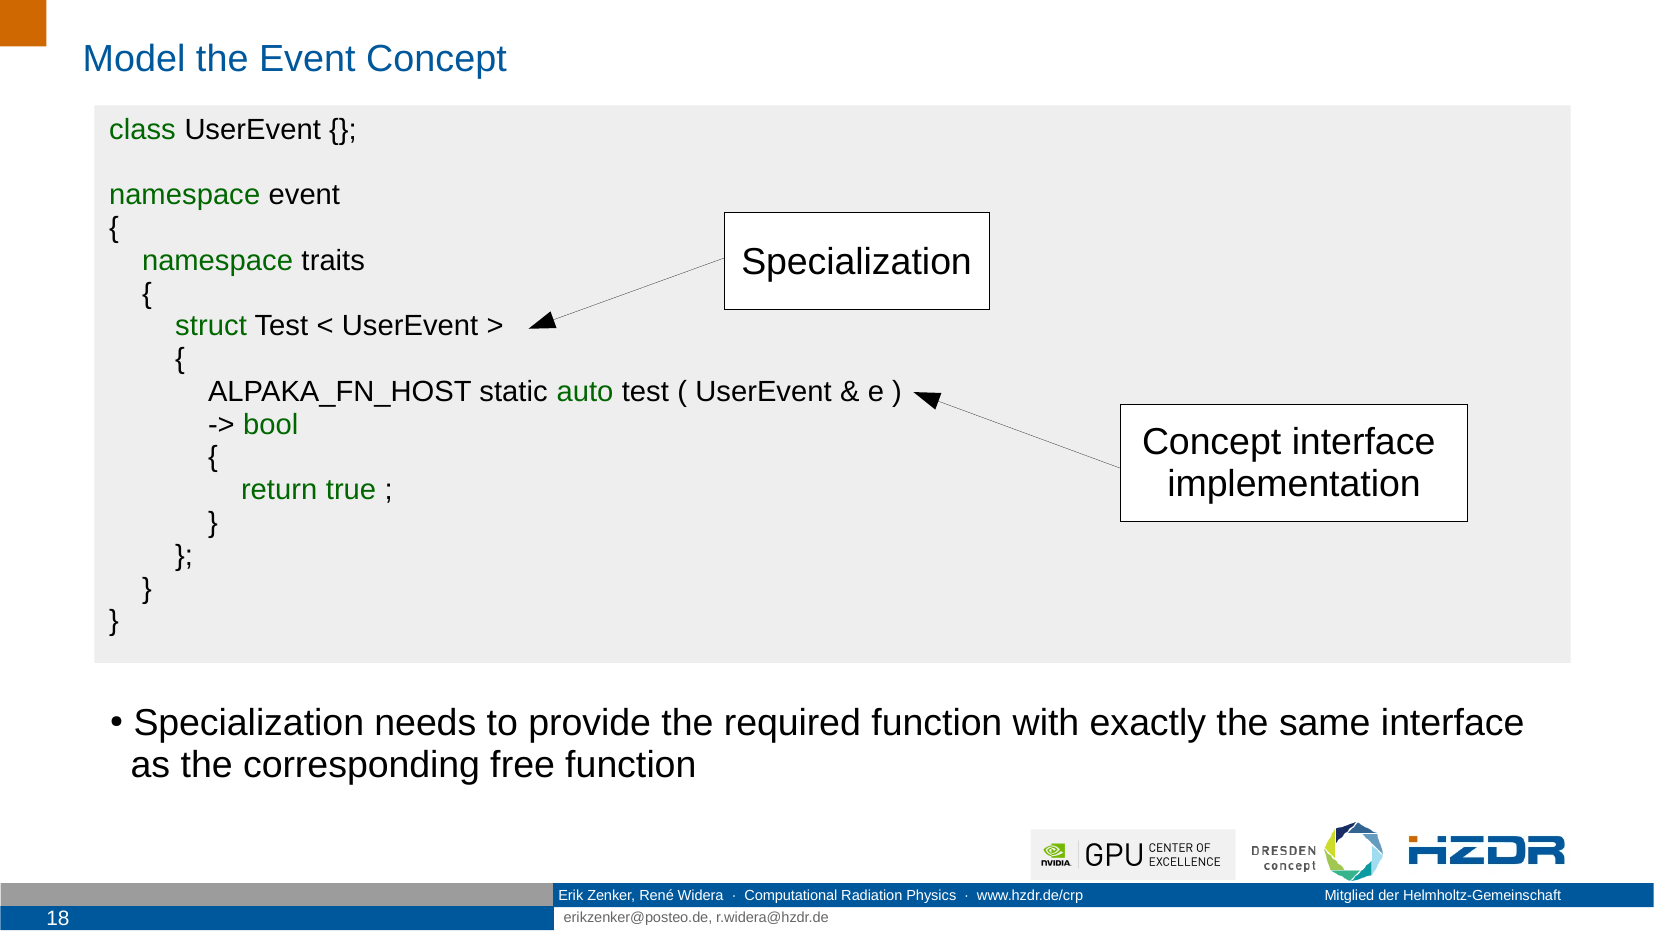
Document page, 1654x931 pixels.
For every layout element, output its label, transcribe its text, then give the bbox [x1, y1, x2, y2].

title Model the Event Concept [82, 36, 1571, 143]
picture [1252, 822, 1383, 881]
text_box Specialization [724, 212, 990, 310]
picture [1386, 819, 1582, 881]
text_box Specialization needs to provide the required function with exactly the same interface as the corresponding free function [95, 694, 1564, 793]
text_box Concept interface implementation [1120, 404, 1468, 522]
text_box class UserEvent {}; namespace event { namespace traits { struct Test < UserEvent > { ALPAKA_FN_HOST static auto test ( UserEvent & e ) -> bool { return true ; } }; } } [94, 105, 1571, 663]
picture [1017, 815, 1249, 894]
